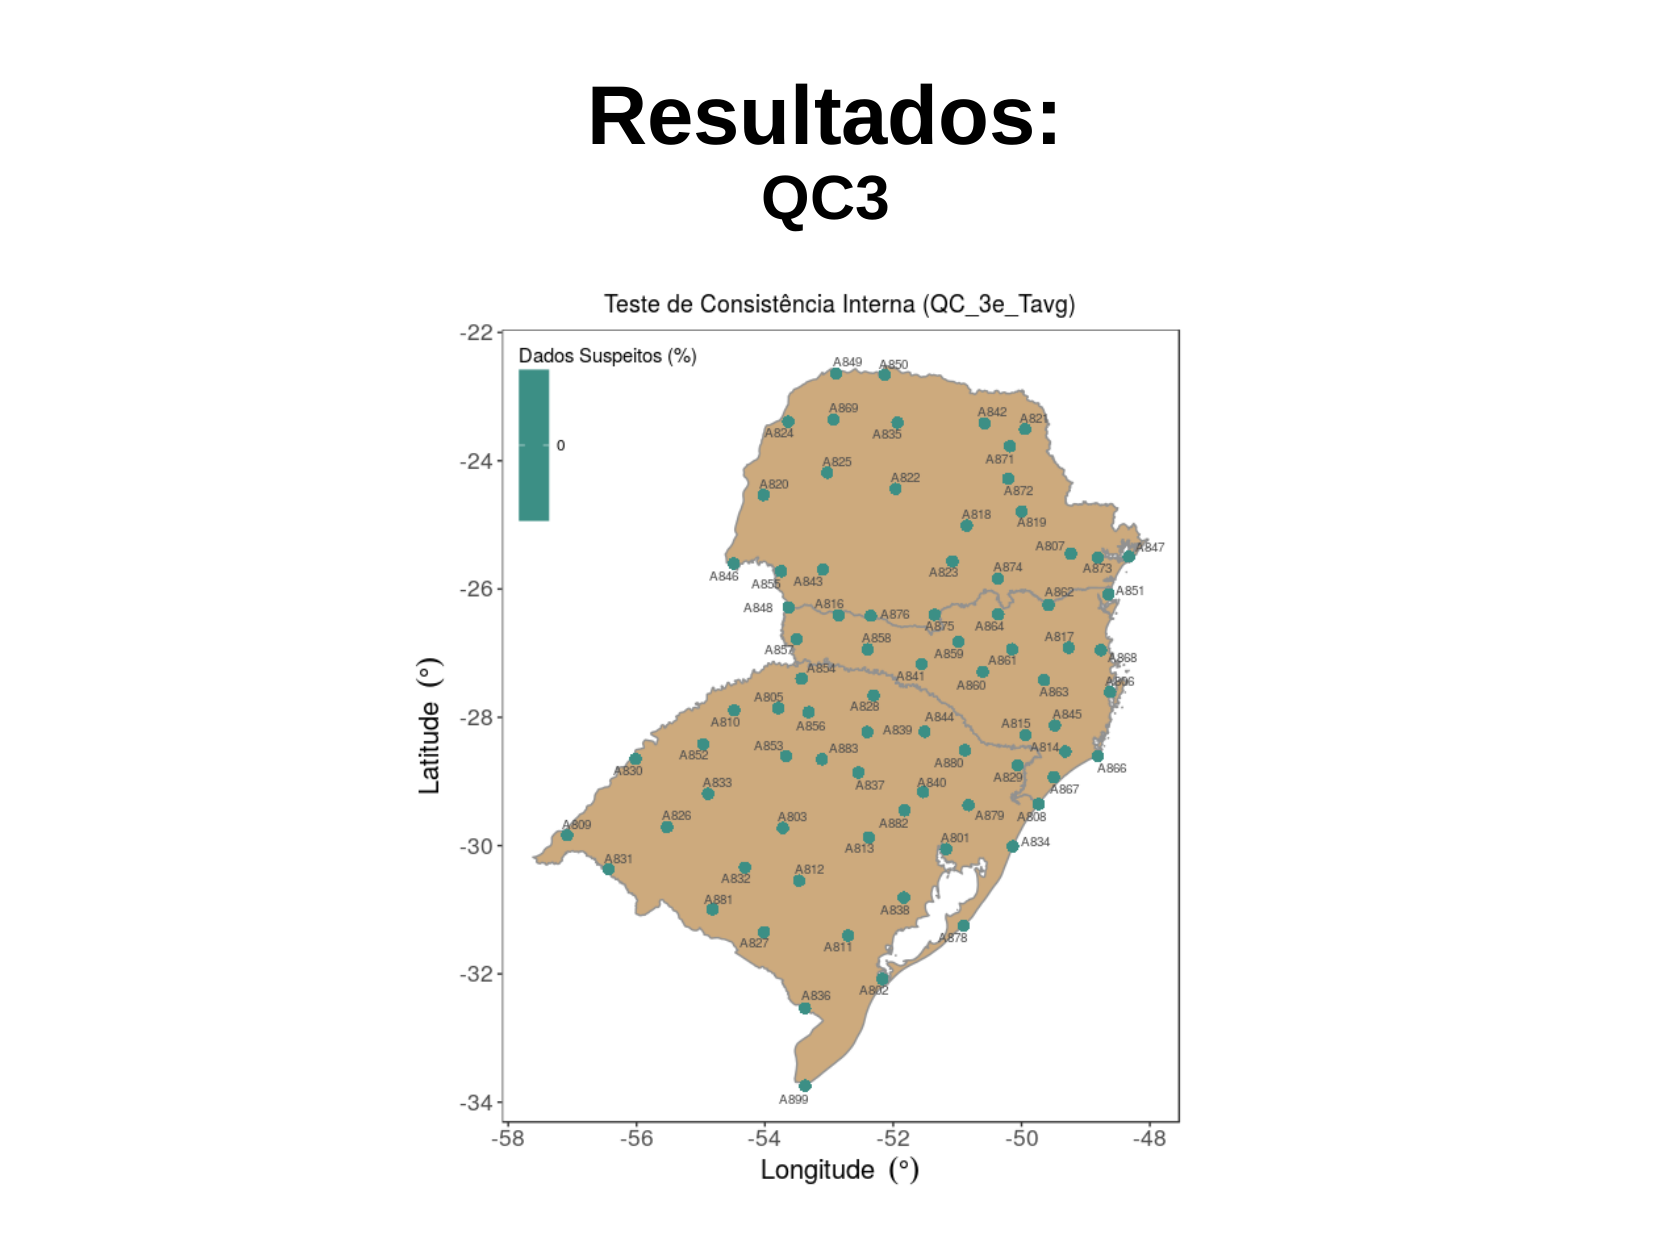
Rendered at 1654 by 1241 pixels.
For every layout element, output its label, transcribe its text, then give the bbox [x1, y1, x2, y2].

picture [404, 285, 1201, 1200]
text_box Resultados: QC3 [82, 49, 1569, 255]
